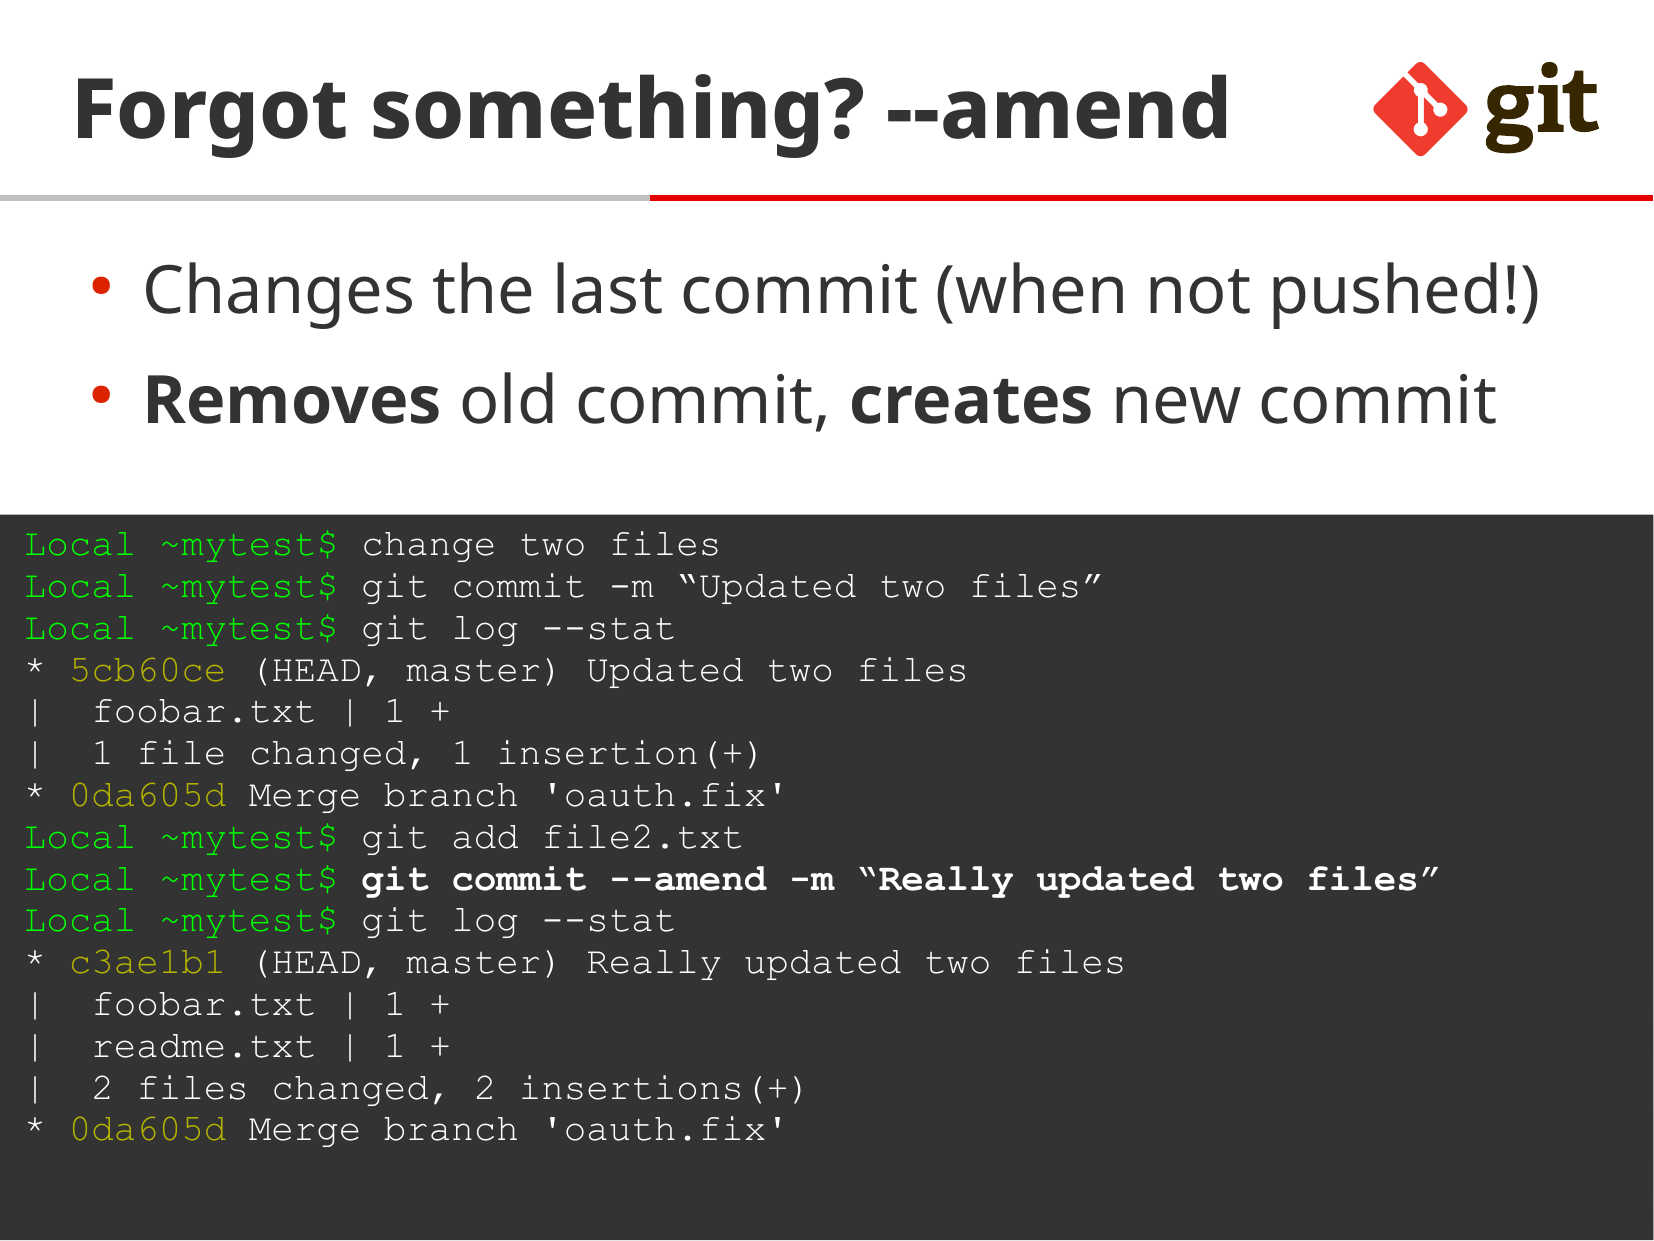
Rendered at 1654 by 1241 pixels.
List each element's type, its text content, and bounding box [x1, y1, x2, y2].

text_box Local ~mytest$ change two files Local ~mytest$ git commit -m “Updated two files” Local ~mytest$ git log --stat * 5cb60ce (HEAD, master) Updated two files | foobar.txt | 1 + | 1 file changed, 1 insertion(+) * 0da605d Merge branch 'oauth.fix' Local ~mytest$ git add file2.txt Local ~mytest$ git commit --amend -m “Really updated two files” Local ~mytest$ git log --stat * c3ae1b1 (HEAD, master) Really updated two files | foobar.txt | 1 + | readme.txt | 1 + | 2 files changed, 2 insertions(+) * 0da605d Merge branch 'oauth.fix' [0, 514, 1654, 1241]
title Forgot something? --amend [56, 36, 1546, 175]
list Changes the last commit (when not pushed!) Removes old commit, creates new commit [56, 239, 1595, 514]
